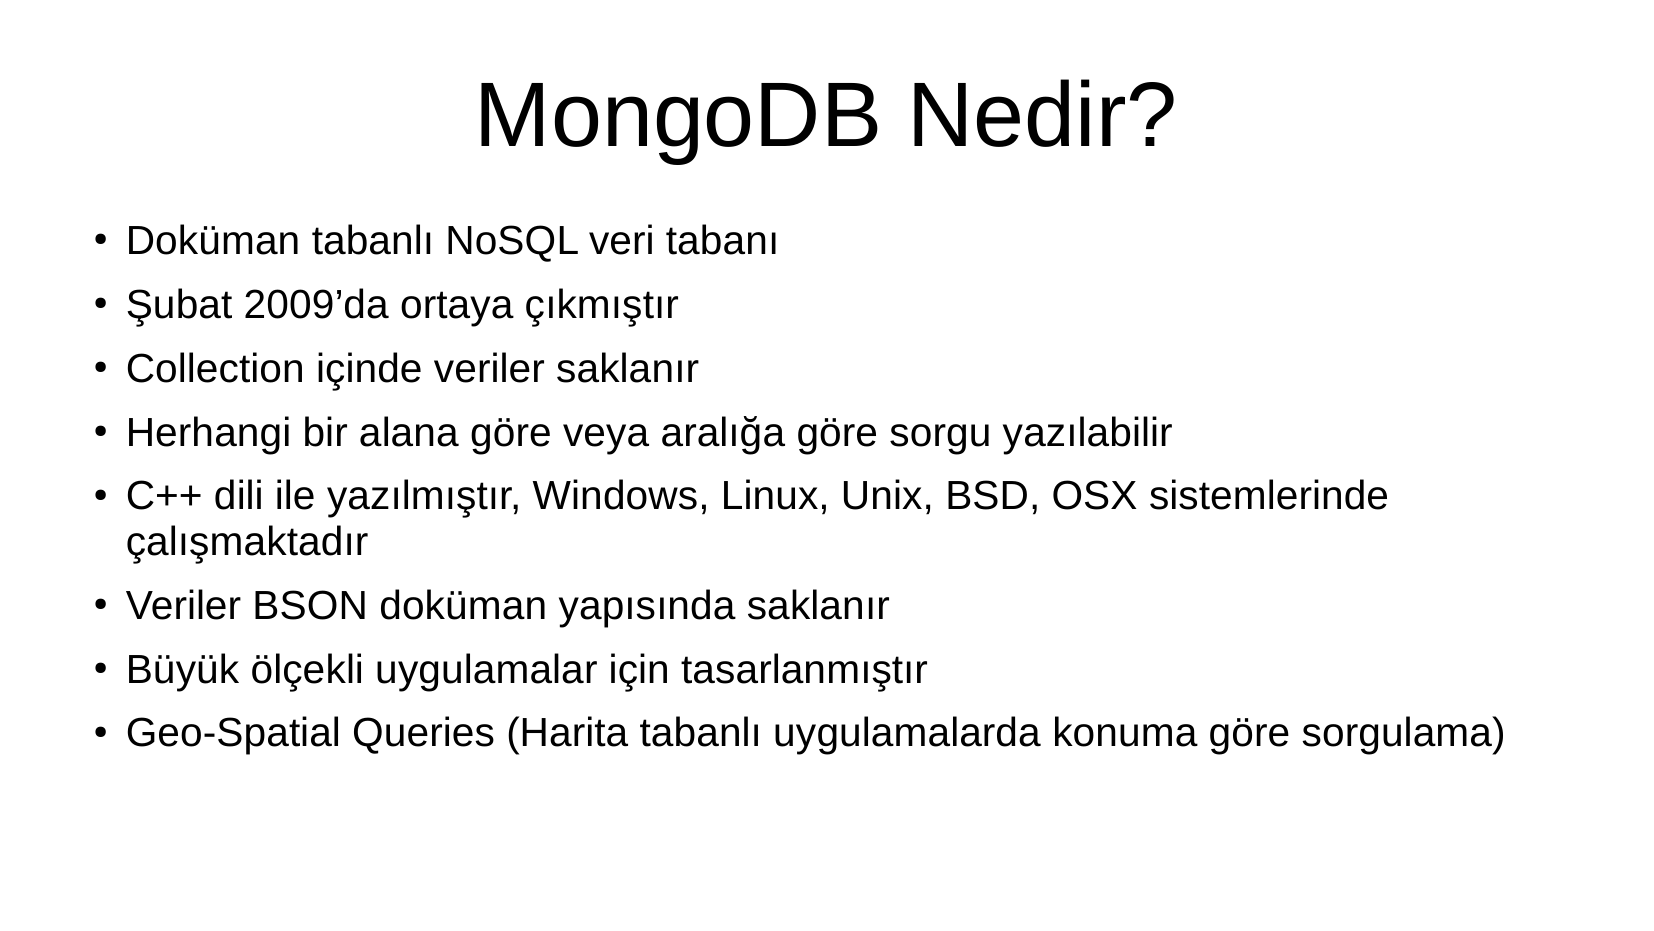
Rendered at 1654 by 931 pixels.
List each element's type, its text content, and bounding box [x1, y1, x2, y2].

list Doküman tabanlı NoSQL veri tabanı Şubat 2009’da ortaya çıkmıştır Collection içinde veriler saklanır Herhangi bir alana göre veya aralığa göre sorgu yazılabilir C++ dili ile yazılmıştır, Windows, Linux, Unix, BSD, OSX sistemlerinde çalışmaktadır Veriler BSON doküman yapısında saklanır Büyük ölçekli uygulamalar için tasarlanmıştır Geo-Spatial Queries (Harita tabanlı uygulamalarda konuma göre sorgulama) [82, 217, 1571, 758]
title MongoDB Nedir? [82, 37, 1571, 193]
